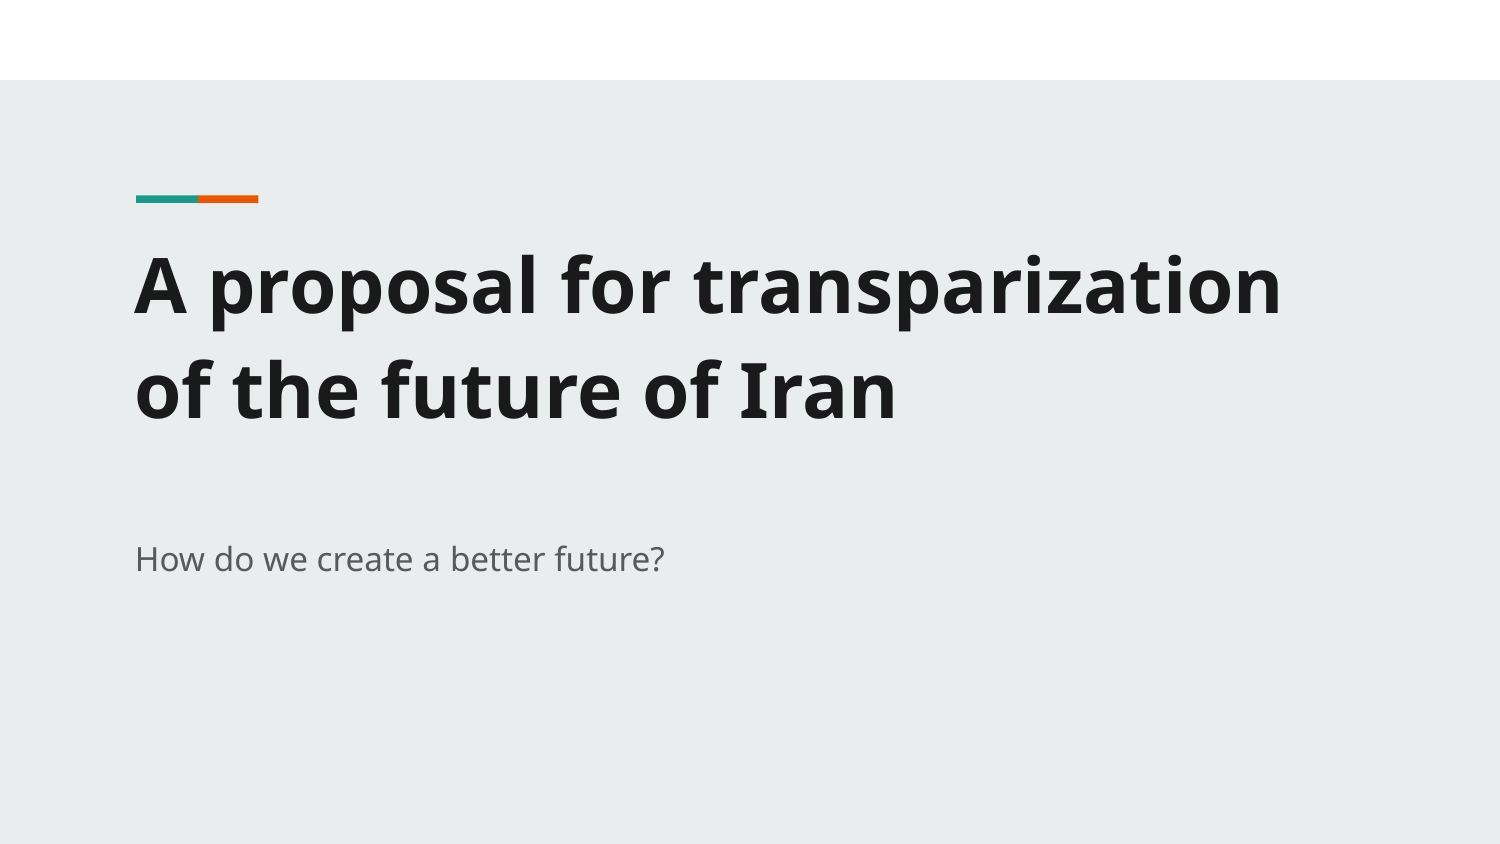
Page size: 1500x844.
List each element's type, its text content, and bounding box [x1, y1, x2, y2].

title A proposal for transparization of the future of Iran [119, 216, 1381, 490]
subtitle How do we create a better future? [119, 520, 1381, 610]
